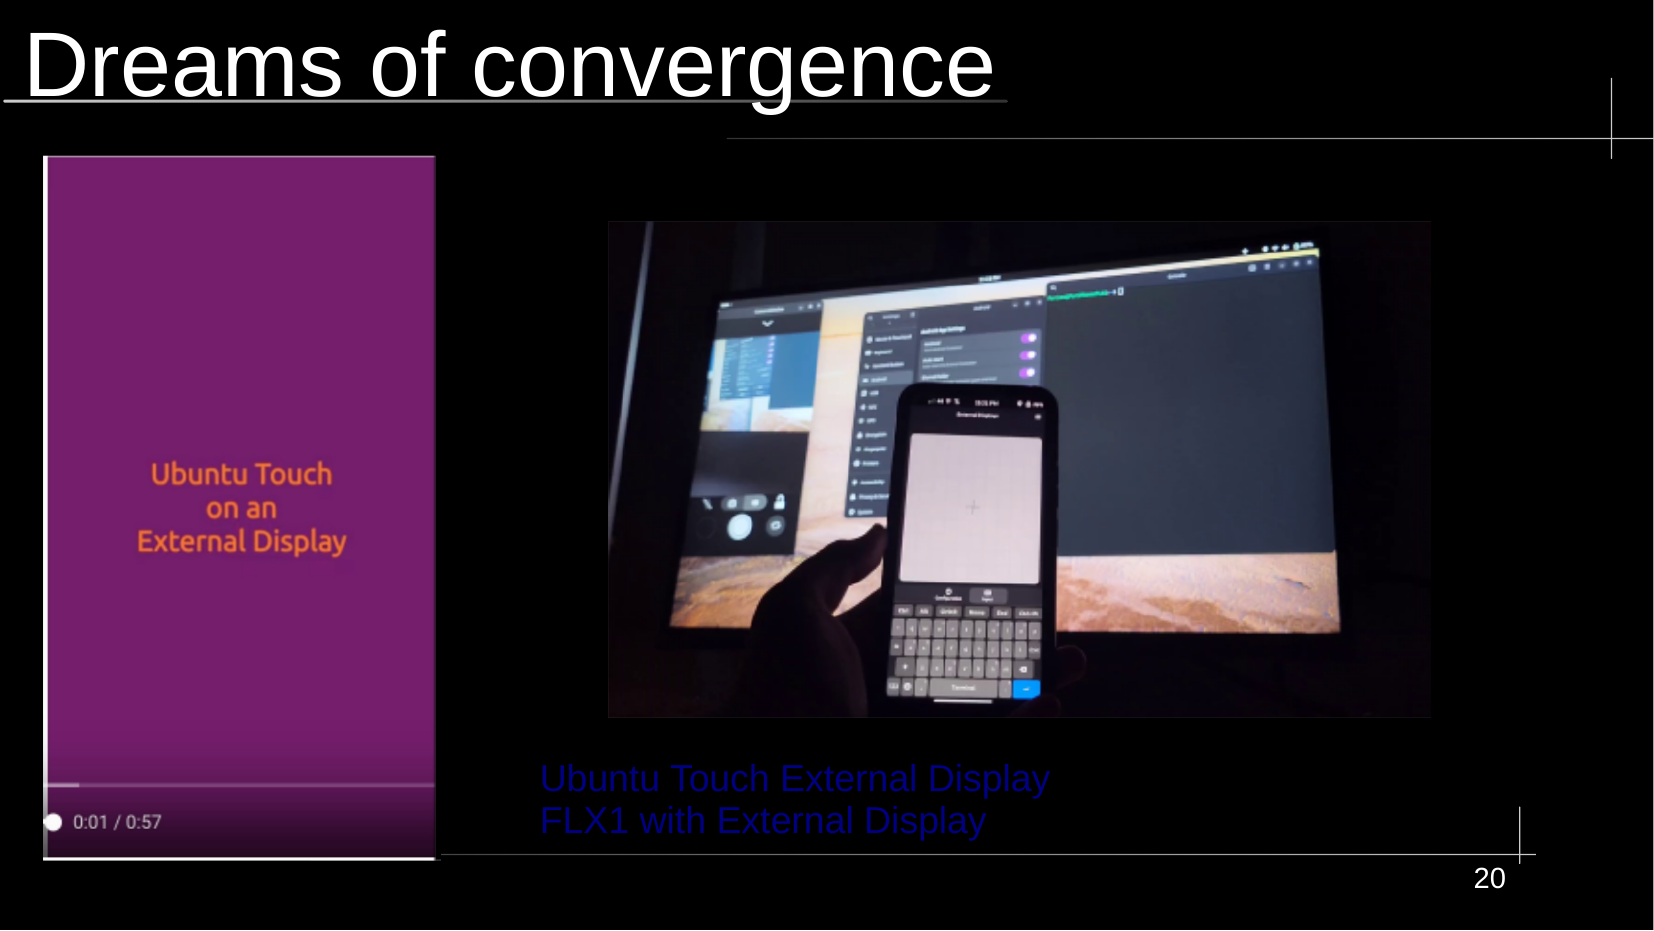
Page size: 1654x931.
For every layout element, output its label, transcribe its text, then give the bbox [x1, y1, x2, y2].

text_box Ubuntu Touch External Display FLX1 with External Display [525, 750, 1276, 863]
picture [525, 187, 1431, 780]
title Dreams of convergence [23, 11, 1589, 119]
picture [37, 150, 441, 863]
